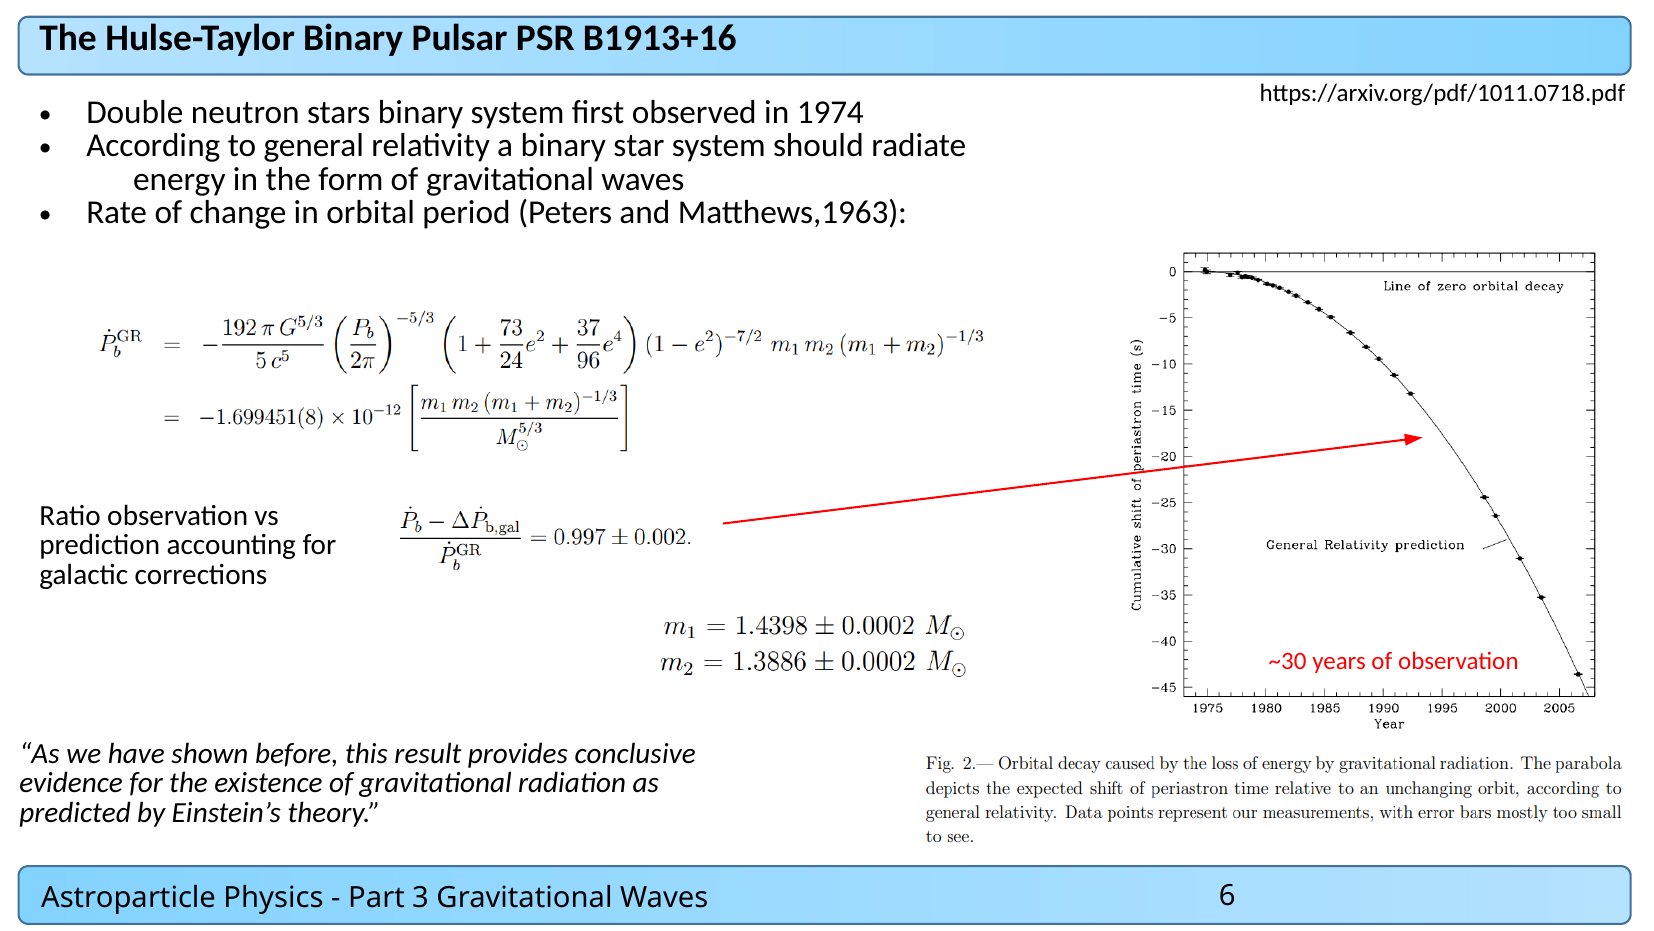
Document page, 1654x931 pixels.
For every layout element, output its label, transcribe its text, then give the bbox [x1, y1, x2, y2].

picture [1084, 245, 1604, 739]
text_box ~30 years of observation [1253, 643, 1569, 719]
text_box Double neutron stars binary system first observed in 1974 According to general relativity a binary star system should radiate energy in the form of gravitational waves Rate of change in orbital period (Peters and Matthews,1963): [24, 91, 1052, 364]
text_box Astroparticle Physics - Part 3 Gravitational Waves [40, 876, 939, 931]
text_box [1218, 873, 1604, 931]
picture [656, 608, 969, 683]
text_box “As we have shown before, this result provides conclusive evidence for the existence of gravitational radiation as predicted by Einstein’s theory.” [4, 733, 724, 857]
picture [385, 494, 699, 576]
text_box https://arxiv.org/pdf/1011.0718.pdf [1245, 76, 1641, 116]
text_box Ratio observation vs prediction accounting for galactic corrections [24, 496, 382, 620]
picture [910, 752, 1637, 847]
picture [87, 302, 989, 457]
text_box The Hulse-Taylor Binary Pulsar PSR B1913+16 [24, 15, 1628, 76]
